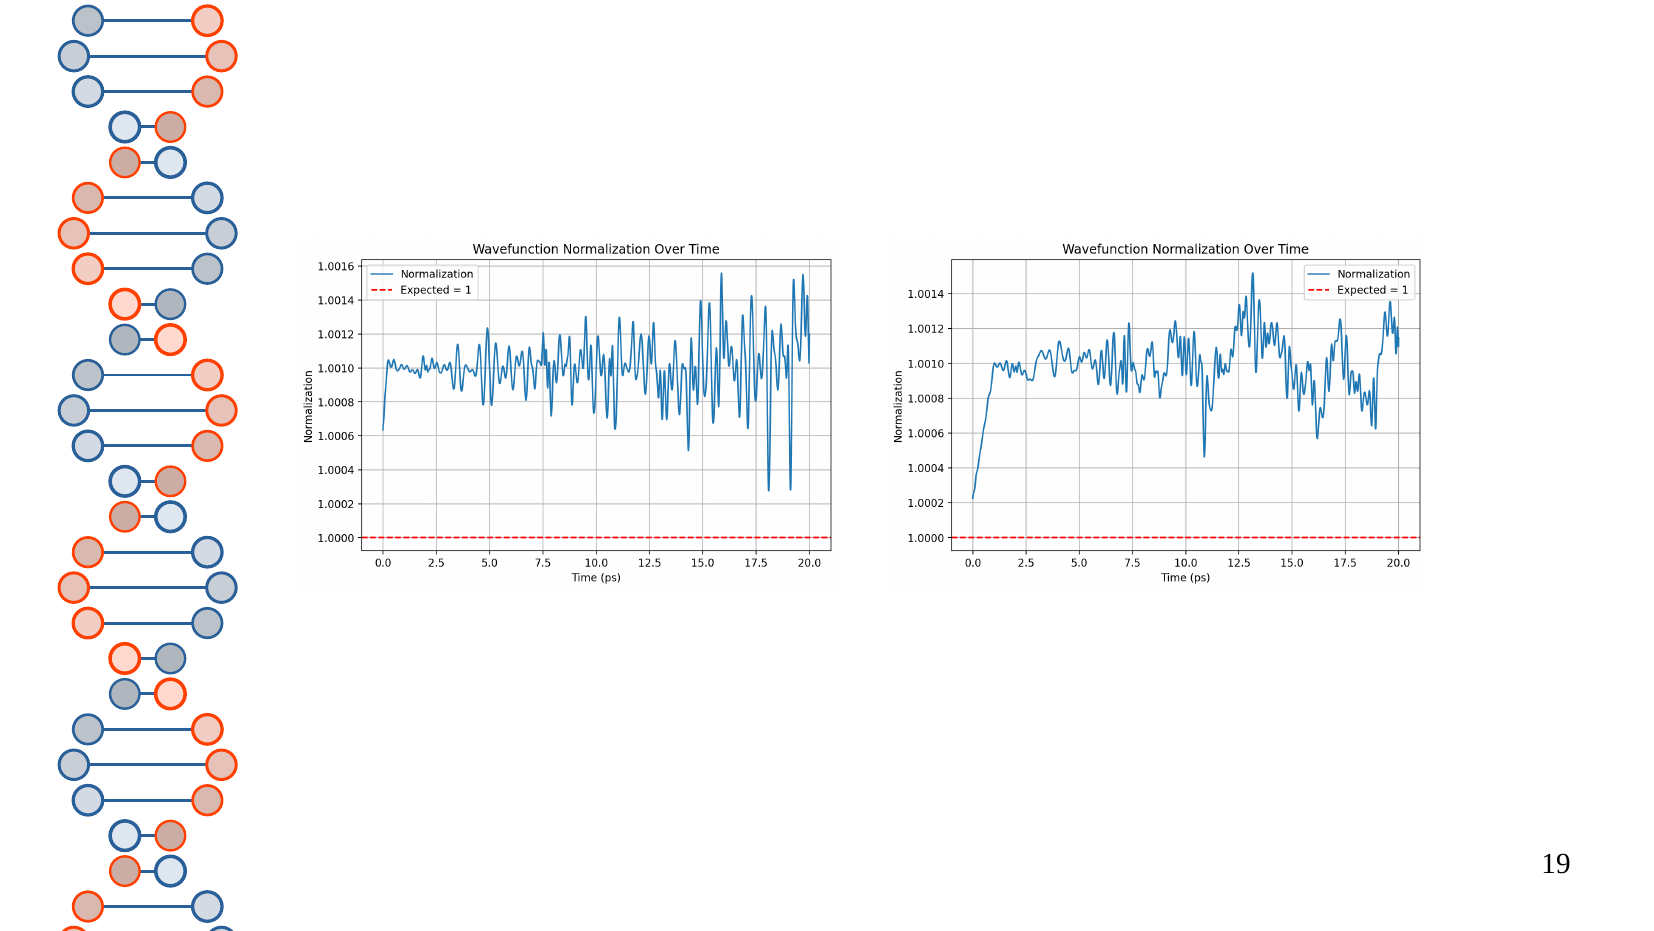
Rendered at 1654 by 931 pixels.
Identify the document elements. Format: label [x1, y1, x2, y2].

picture [885, 236, 1427, 591]
picture [295, 236, 838, 591]
